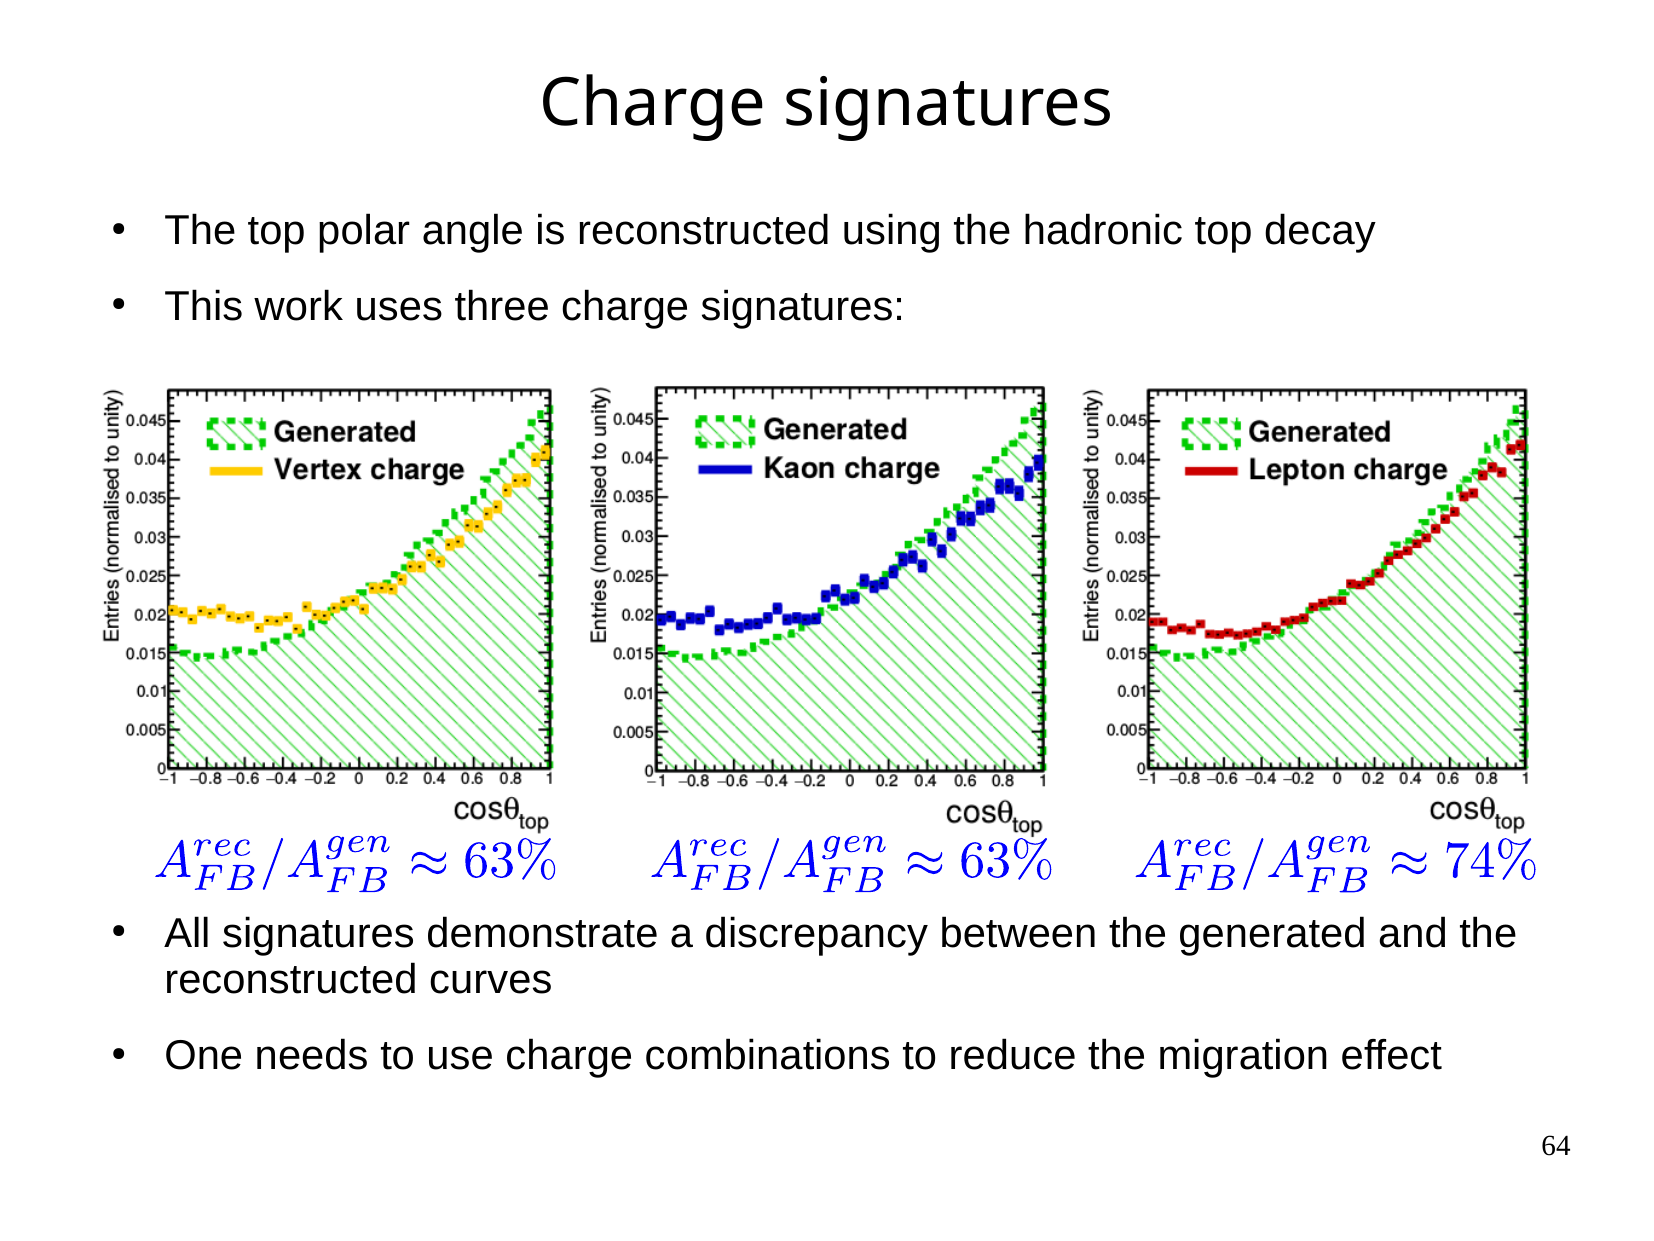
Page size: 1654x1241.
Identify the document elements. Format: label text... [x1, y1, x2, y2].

picture [93, 372, 1534, 838]
list All signatures demonstrate a discrepancy between the generated and the reconstructed curves One needs to use charge combinations to reduce the migration effect [93, 909, 1605, 1212]
title Charge signatures [82, 49, 1571, 151]
list The top polar angle is reconstructed using the hadronic top decay This work uses three charge signatures: [93, 206, 1605, 354]
text_box [649, 835, 1055, 893]
text_box [153, 835, 559, 893]
text_box [1133, 835, 1539, 893]
